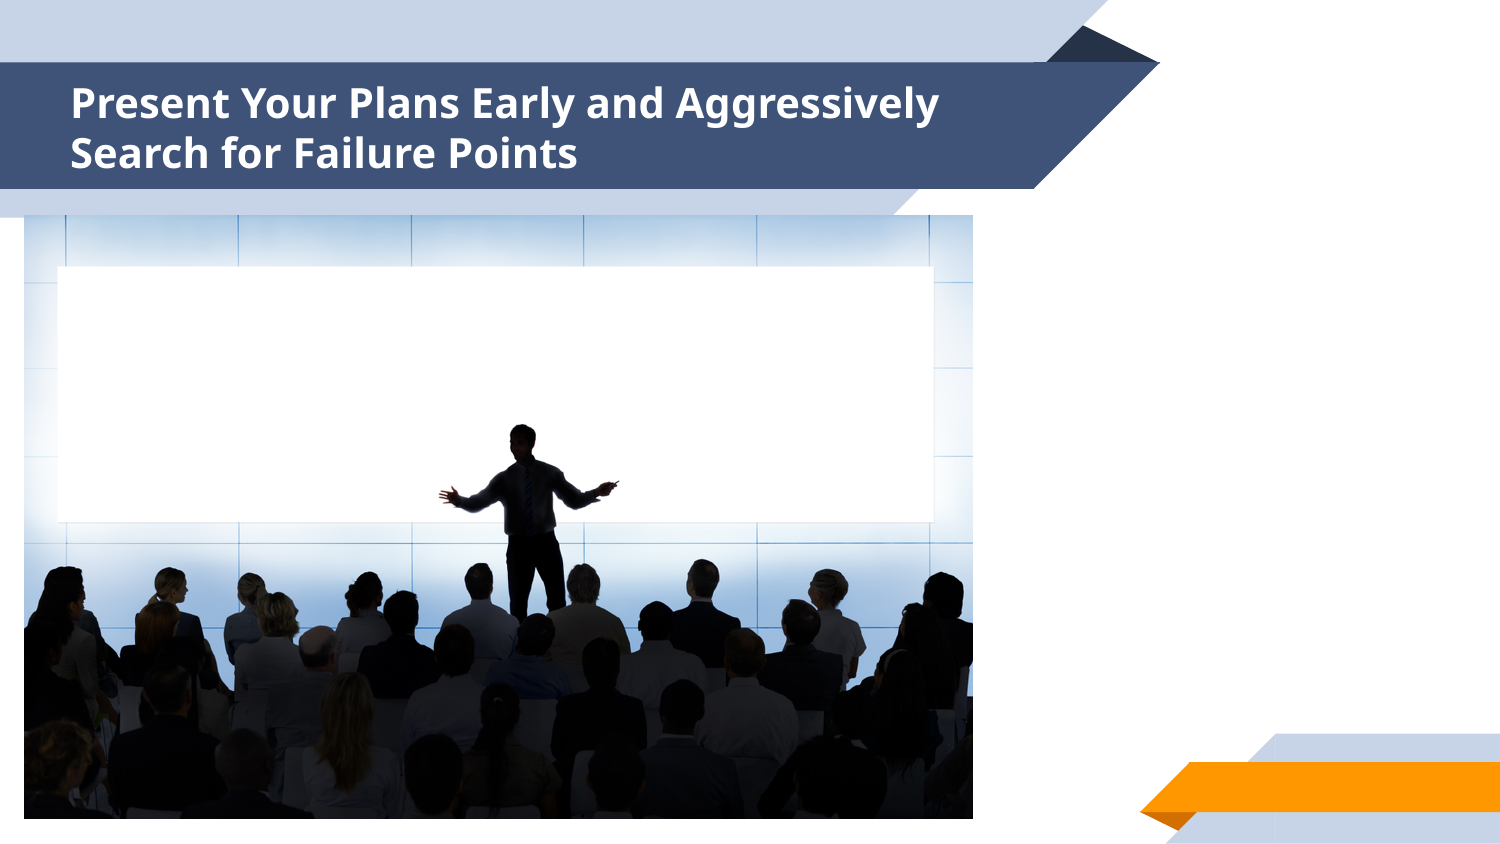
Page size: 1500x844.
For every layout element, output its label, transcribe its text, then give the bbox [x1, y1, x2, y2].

title Present Your Plans Early and Aggressively Search for Failure Points [55, 64, 997, 190]
picture [24, 215, 973, 819]
